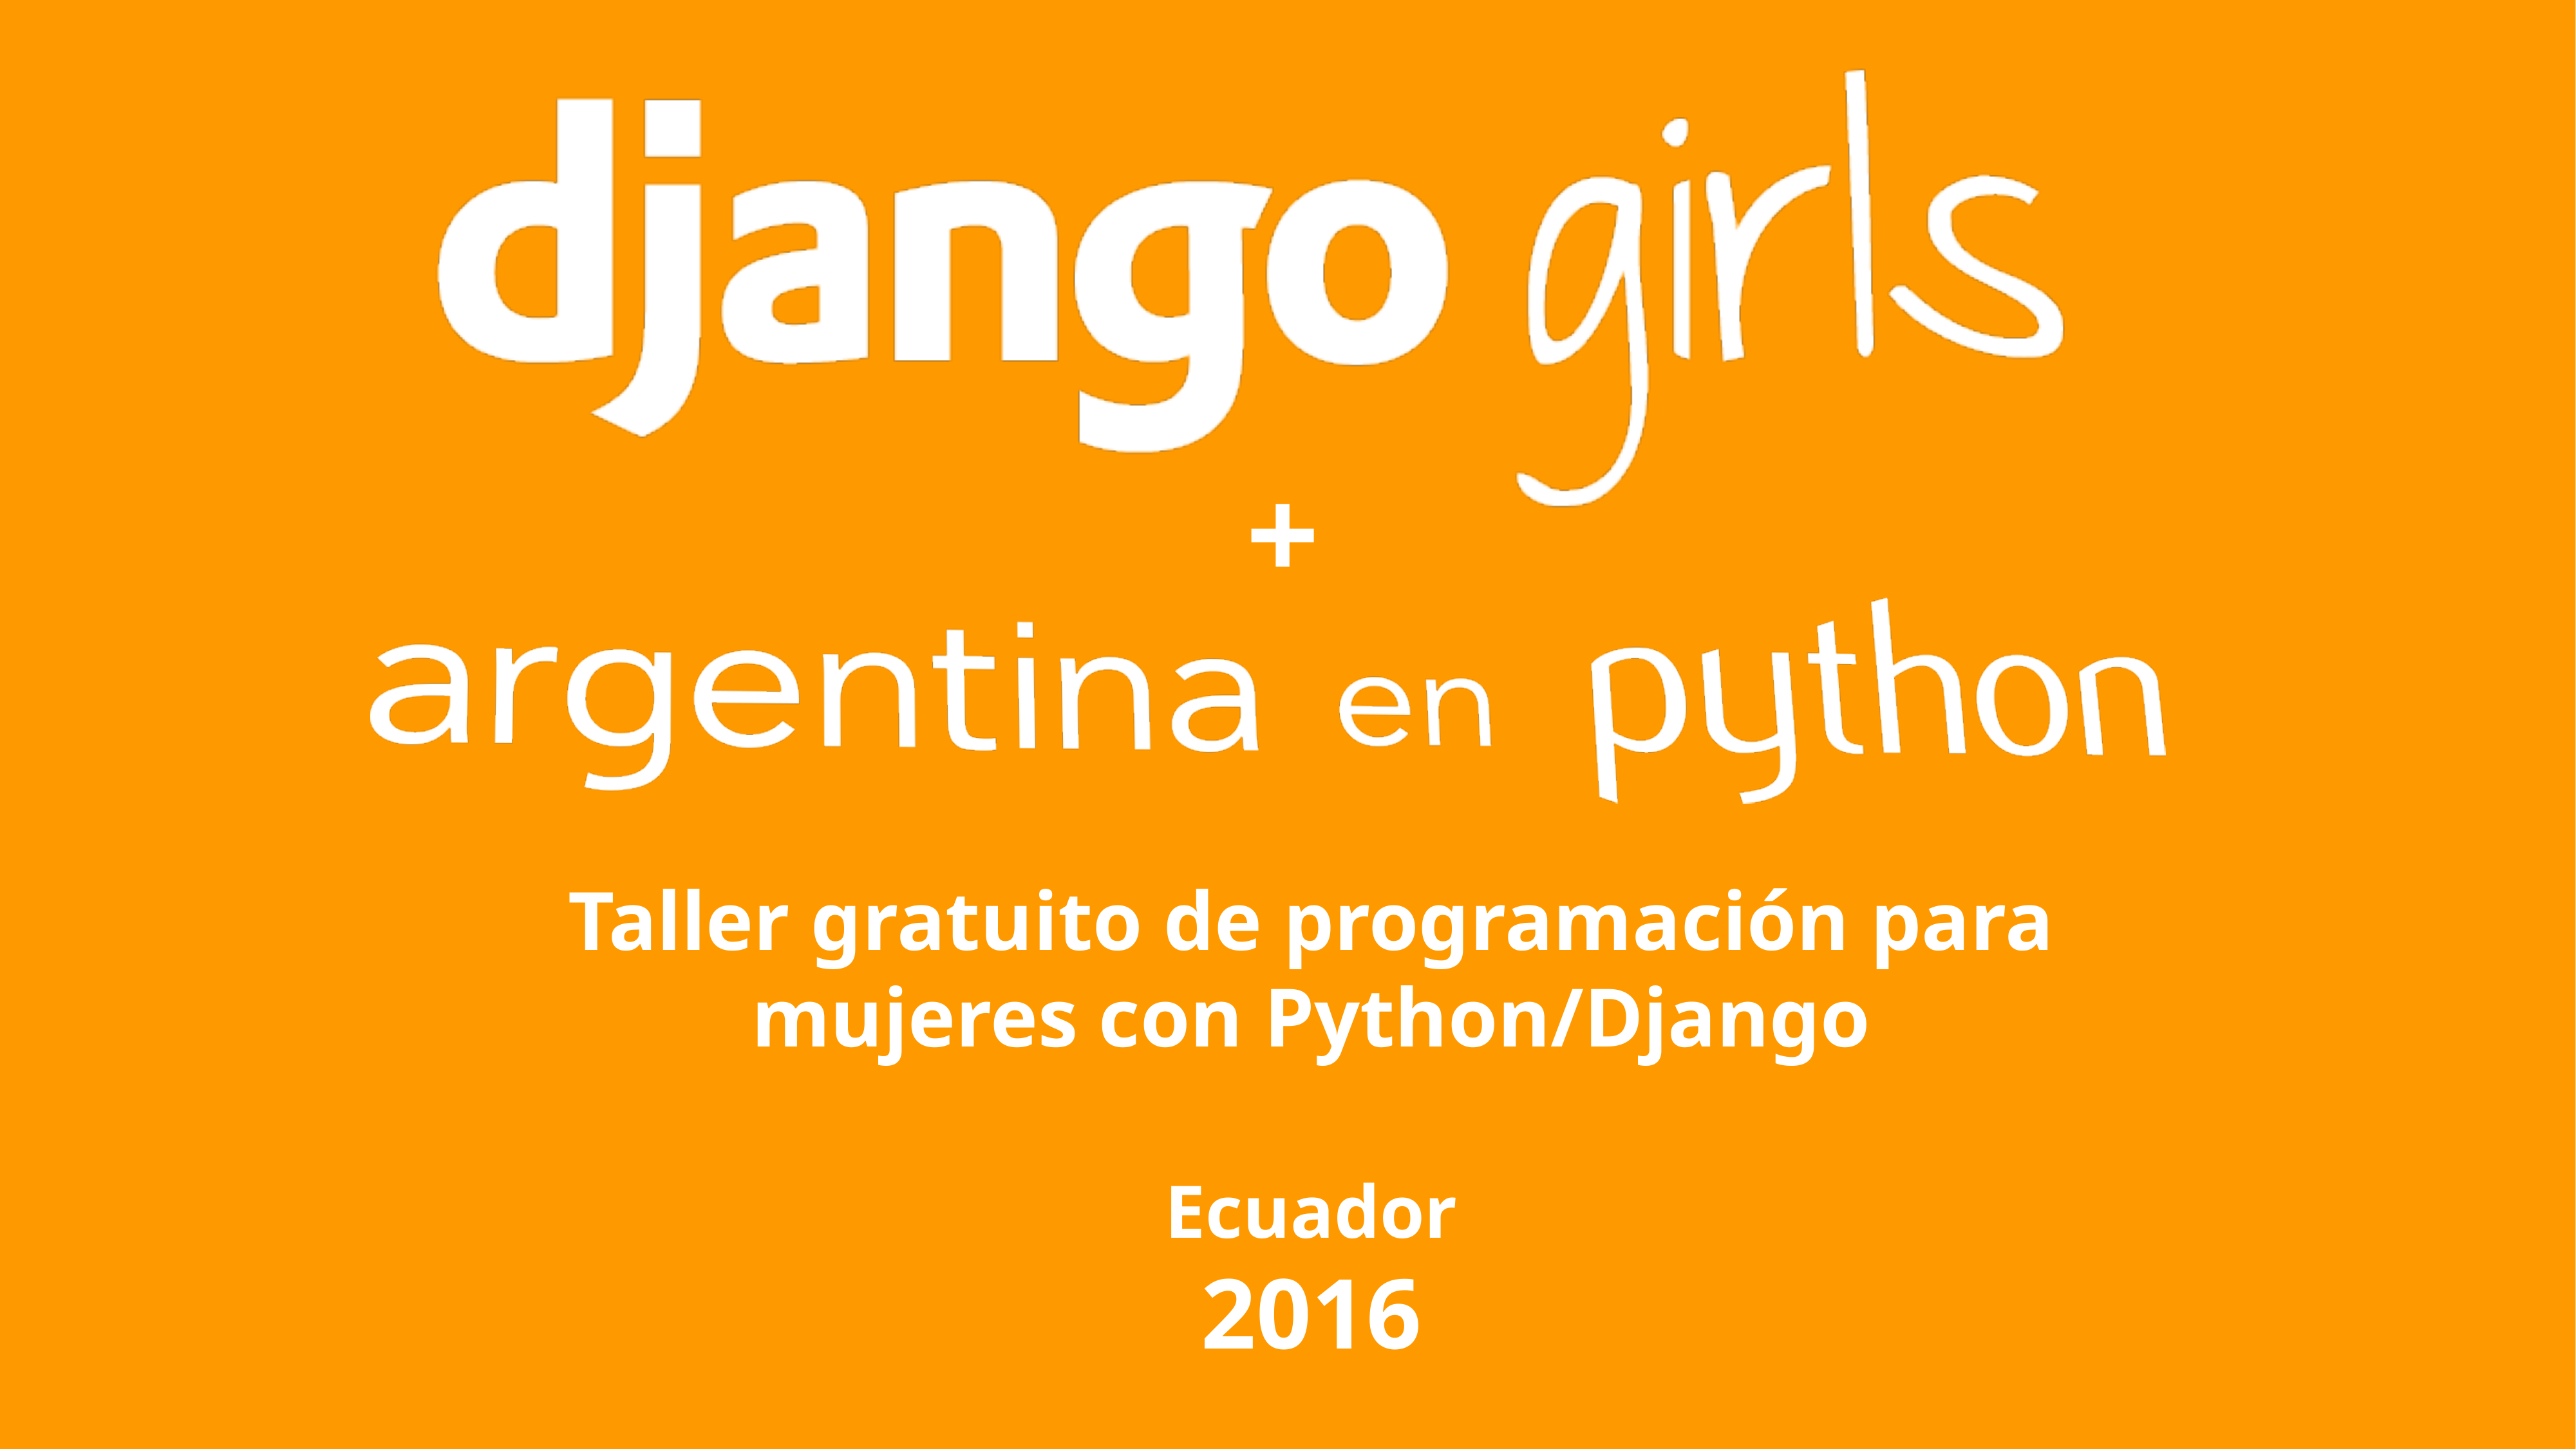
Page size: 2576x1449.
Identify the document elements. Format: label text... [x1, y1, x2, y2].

text_box + [1220, 441, 1346, 619]
picture [370, 598, 2166, 804]
text_box Taller gratuito de programación para mujeres con Python/Django Ecuador 2016 [356, 1010, 2267, 1227]
picture [308, 0, 2192, 586]
